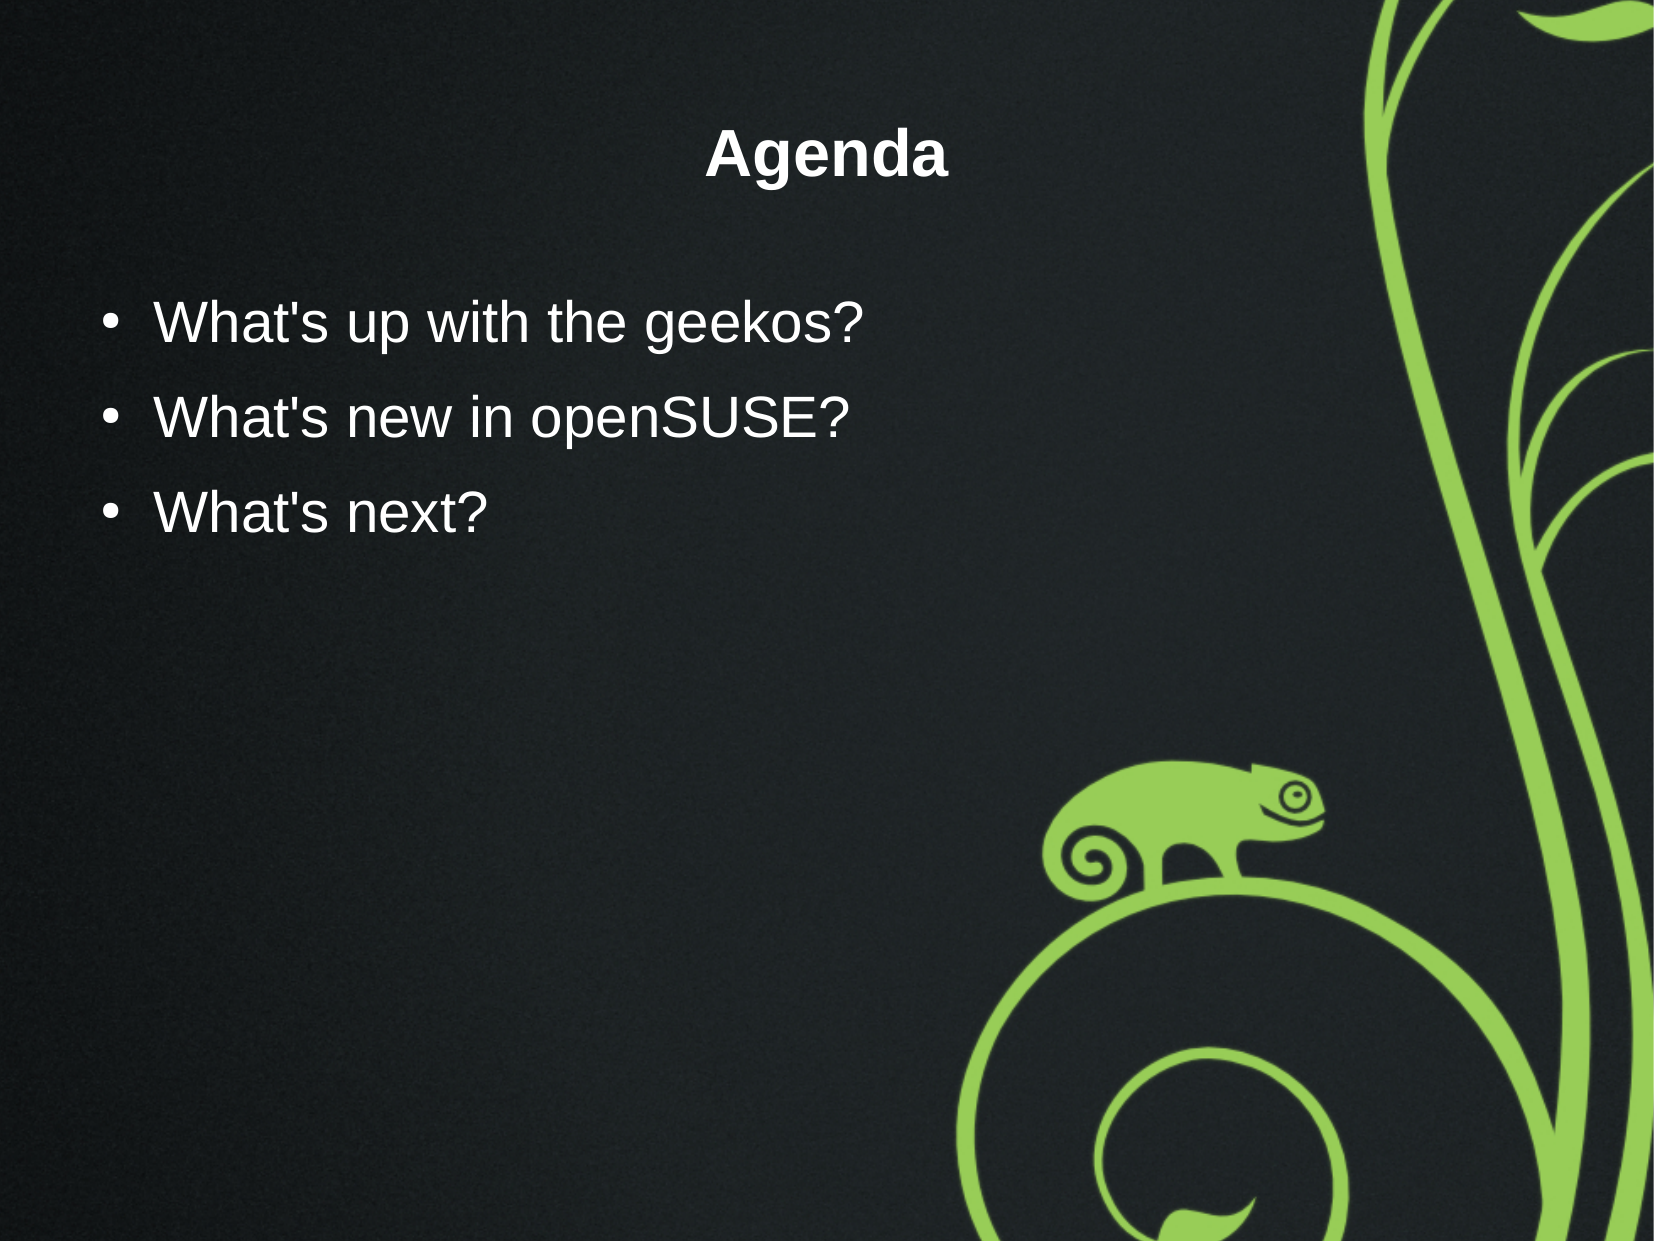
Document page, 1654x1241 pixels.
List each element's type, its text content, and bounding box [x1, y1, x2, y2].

picture [0, 0, 1654, 1241]
title Agenda [82, 49, 1571, 257]
list What's up with the geekos? What's new in openSUSE? What's next? [82, 290, 1538, 1010]
